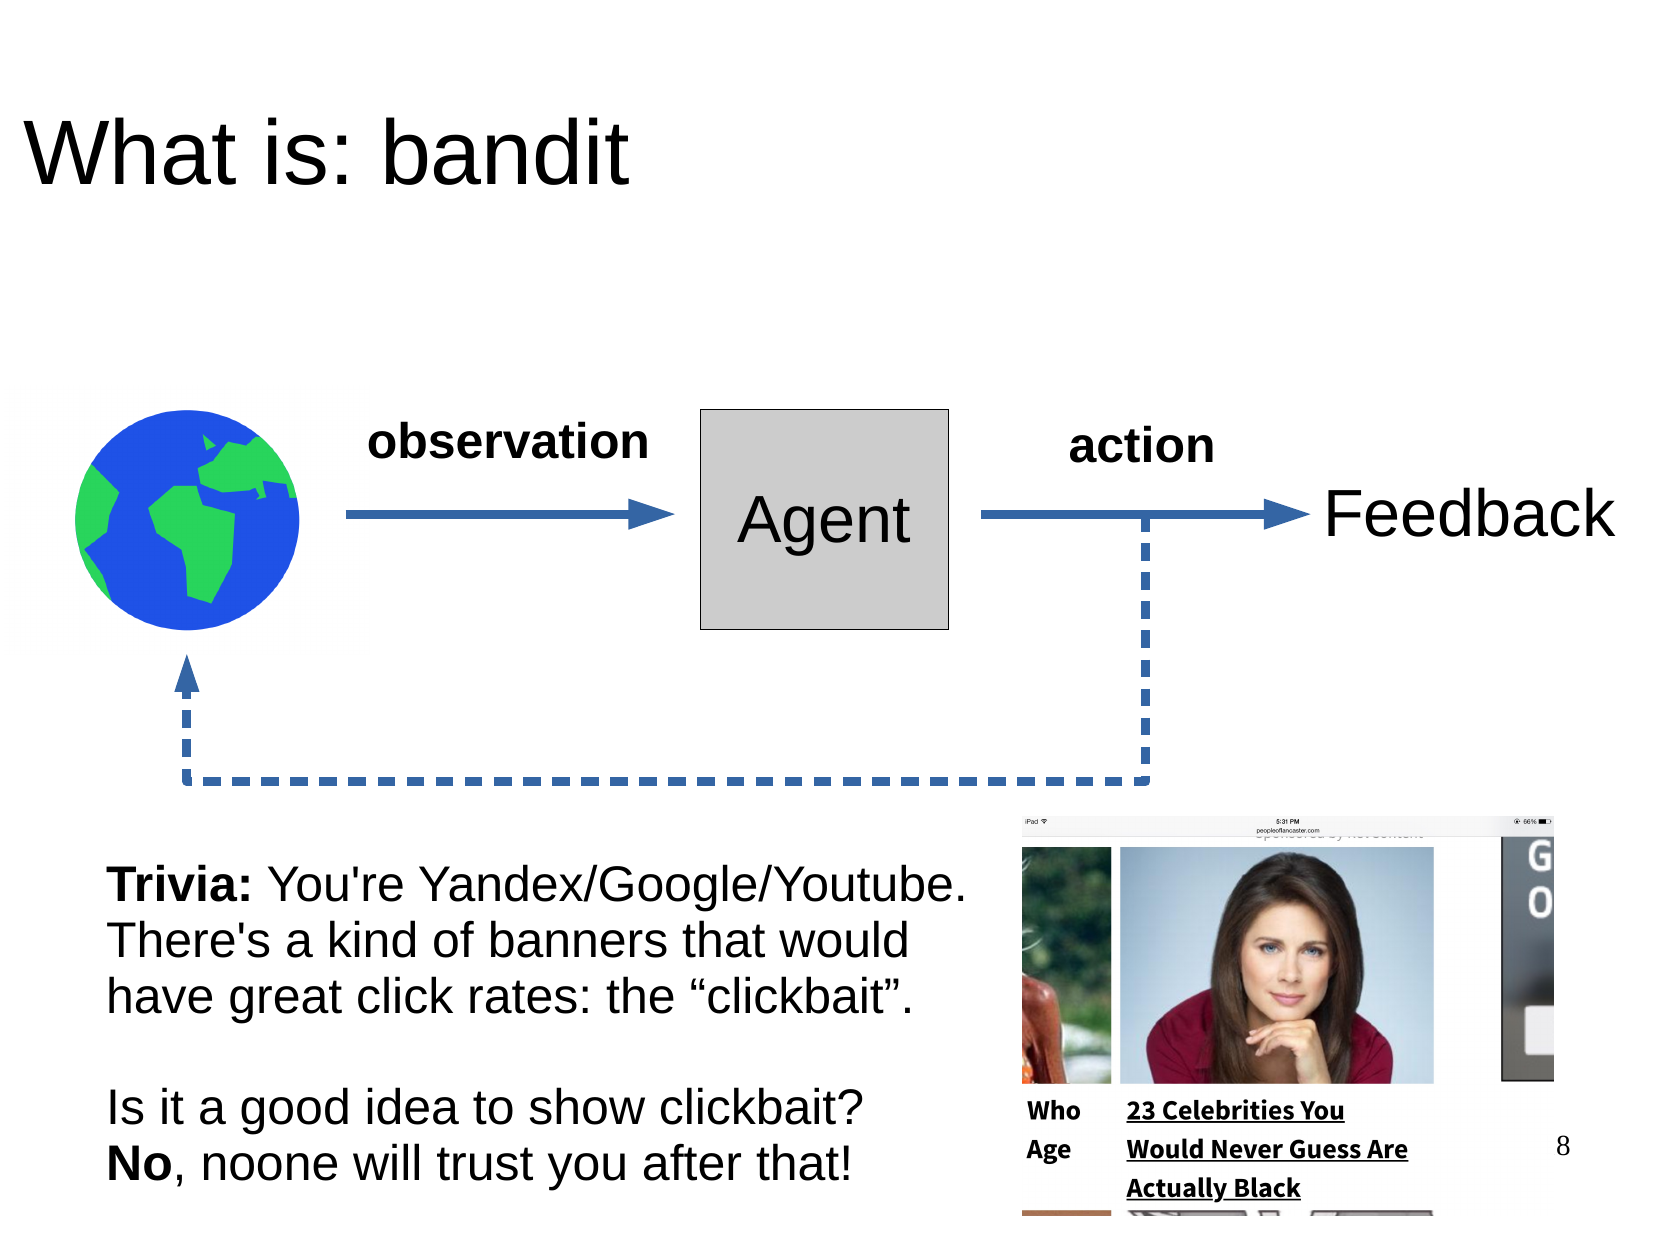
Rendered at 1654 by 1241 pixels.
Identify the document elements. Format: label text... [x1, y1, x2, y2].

text_box observation [352, 406, 666, 478]
picture [4, 385, 370, 655]
text_box action [1053, 409, 1231, 481]
title What is: bandit [23, 49, 1512, 257]
text_box Agent [700, 409, 949, 630]
picture [1022, 816, 1554, 1216]
text_box Feedback [1259, 468, 1654, 559]
list [36, 781, 1336, 1241]
